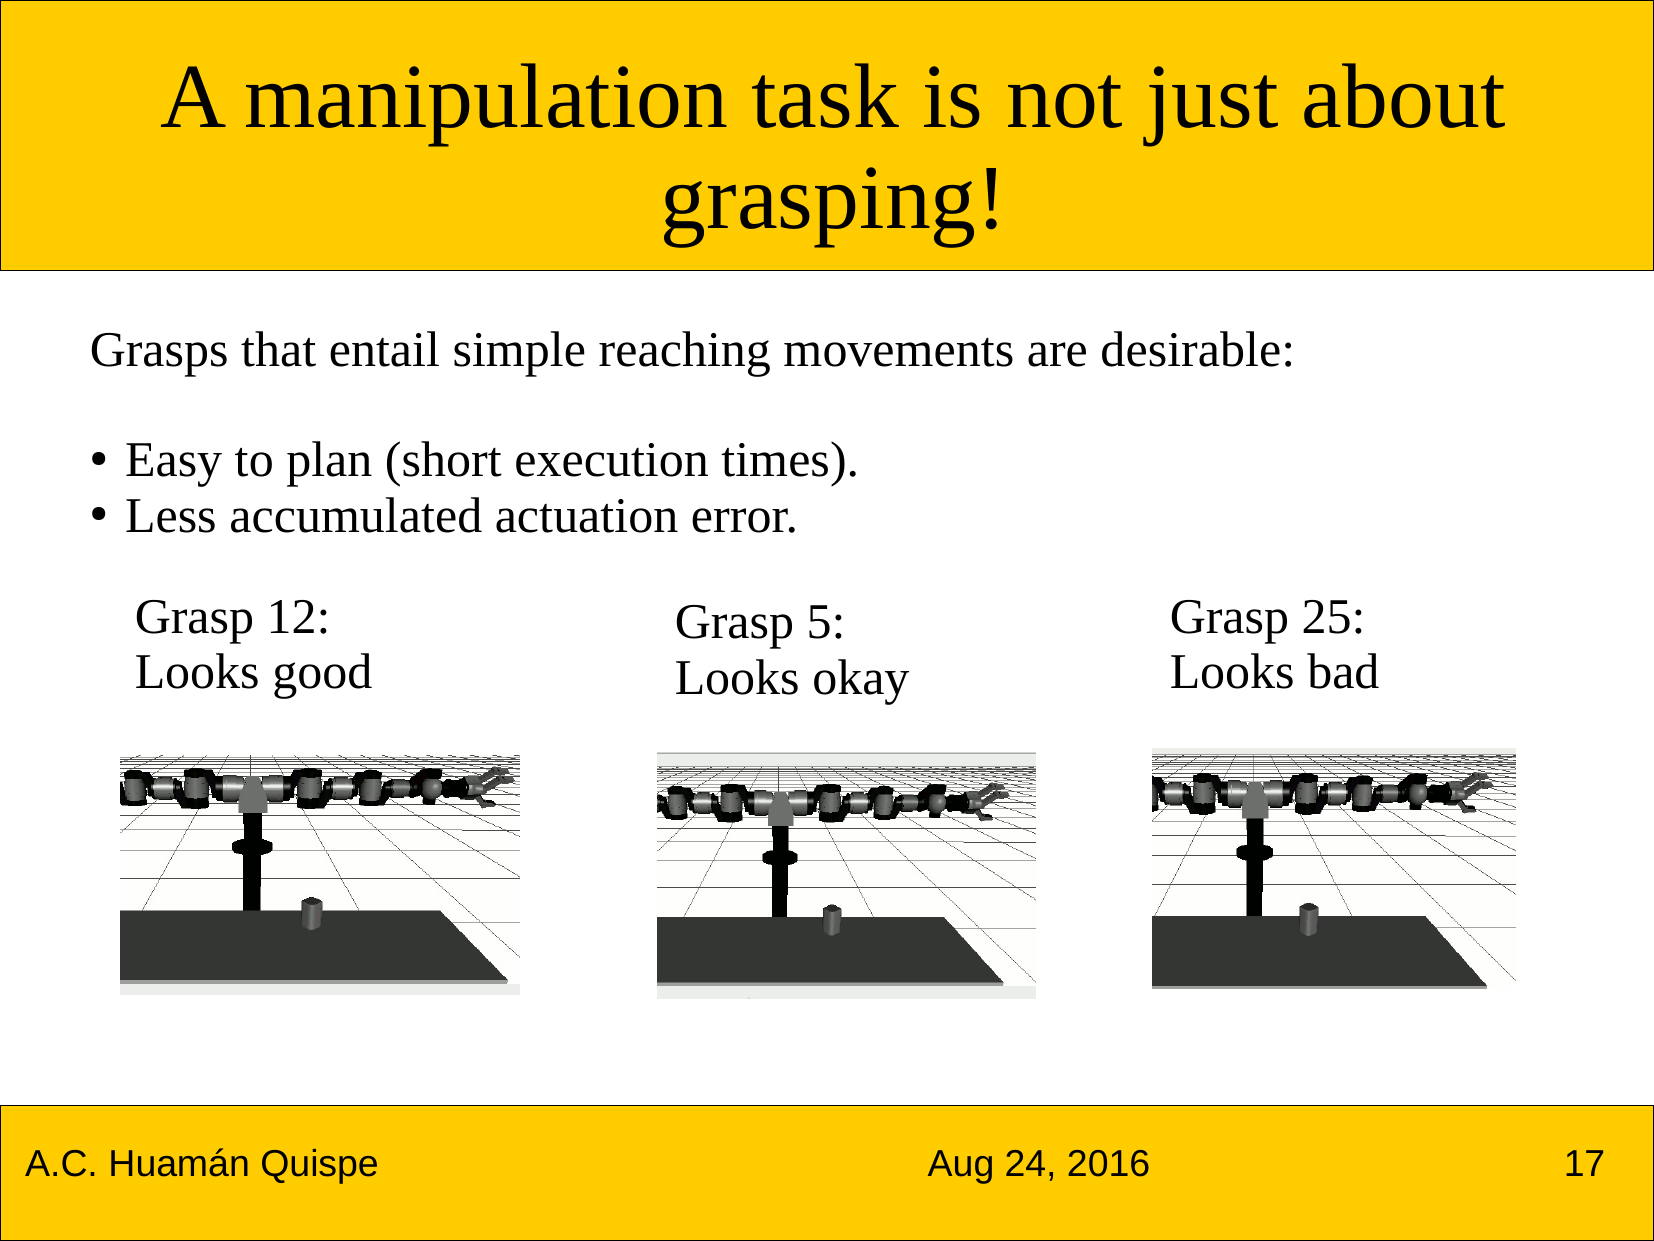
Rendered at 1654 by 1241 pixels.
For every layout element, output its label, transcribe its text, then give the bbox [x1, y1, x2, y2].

picture [120, 755, 520, 995]
picture [657, 752, 1036, 999]
text_box Grasp 12: Looks good [120, 606, 466, 708]
text_box Grasp 25: Looks bad [1155, 606, 1501, 708]
picture [1152, 748, 1516, 990]
text_box Grasp 5: Looks okay [660, 606, 1006, 714]
title A manipulation task is not just about grasping! [90, 43, 1579, 251]
text_box Grasps that entail simple reaching movements are desirable: Easy to plan (short execution times). Less accumulated actuation error. [75, 314, 1561, 606]
